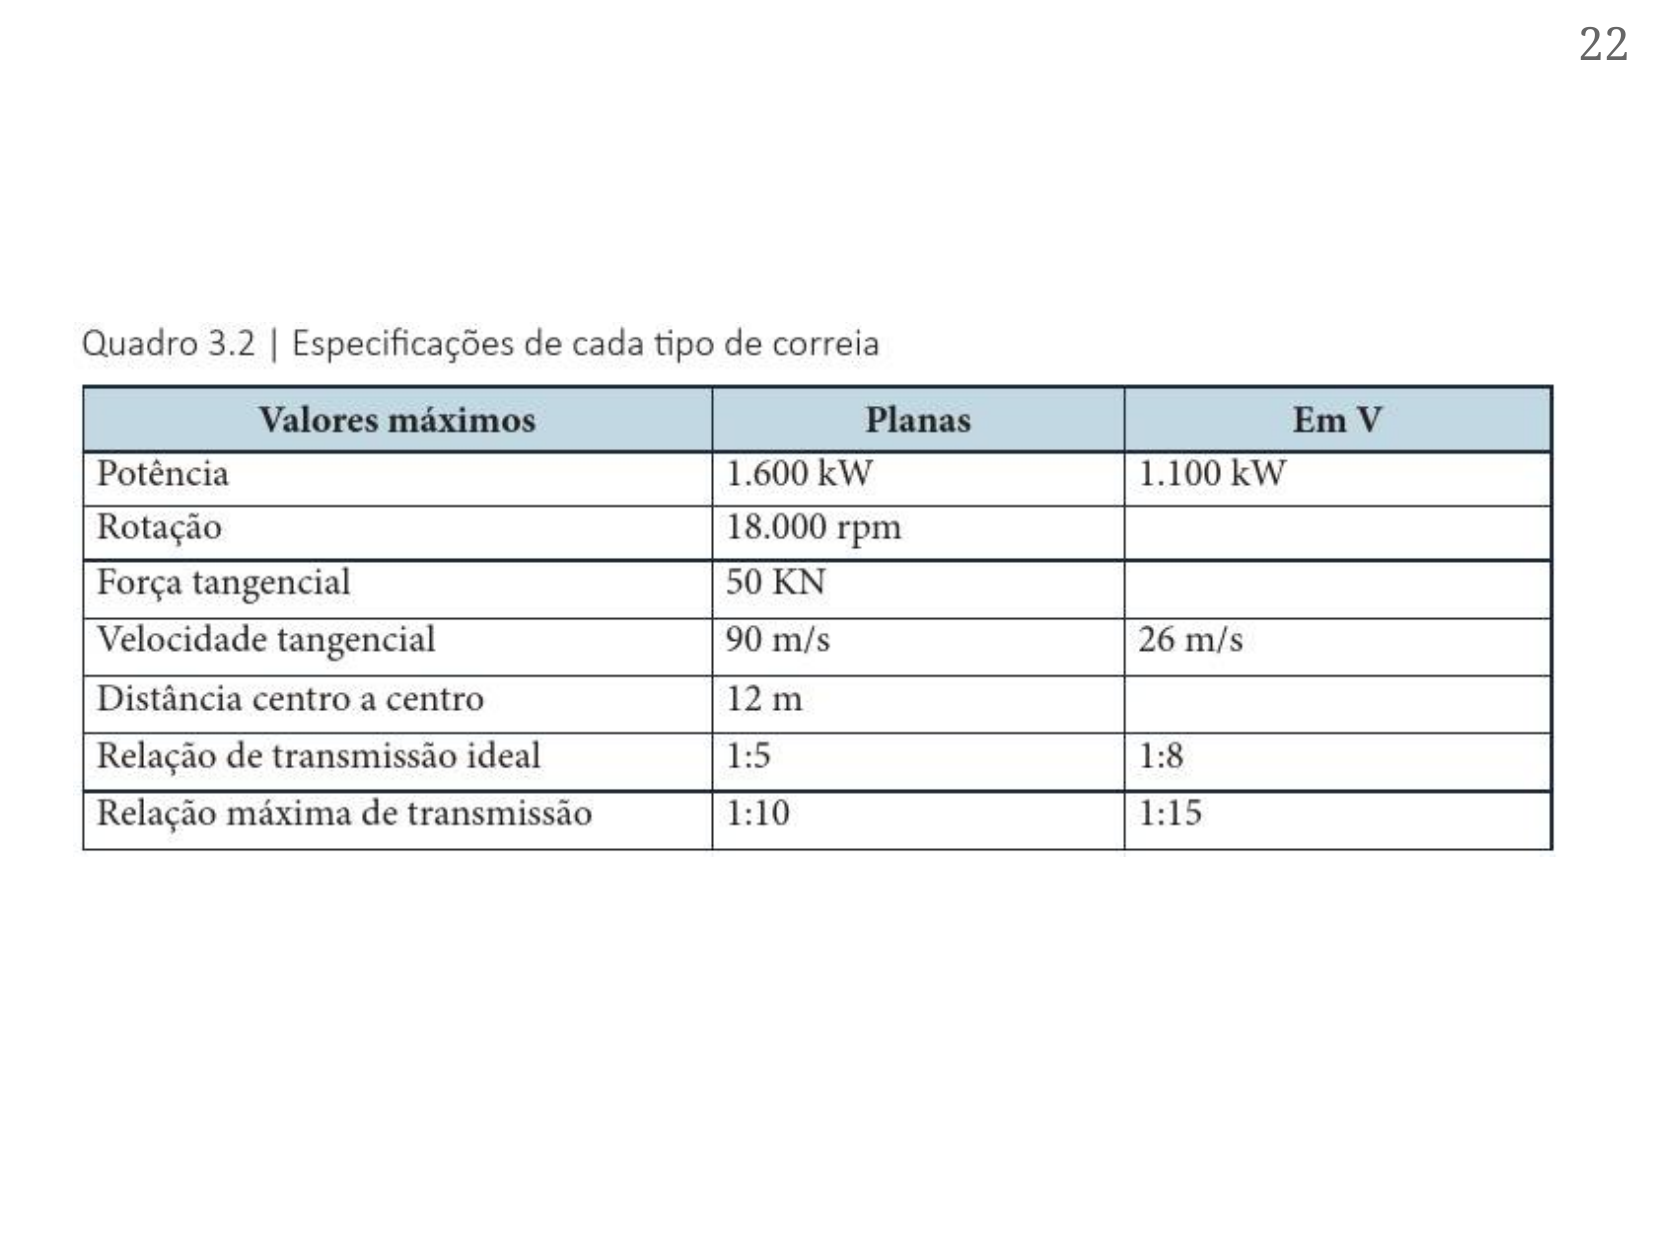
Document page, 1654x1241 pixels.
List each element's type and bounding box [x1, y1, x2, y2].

picture [73, 322, 1564, 857]
